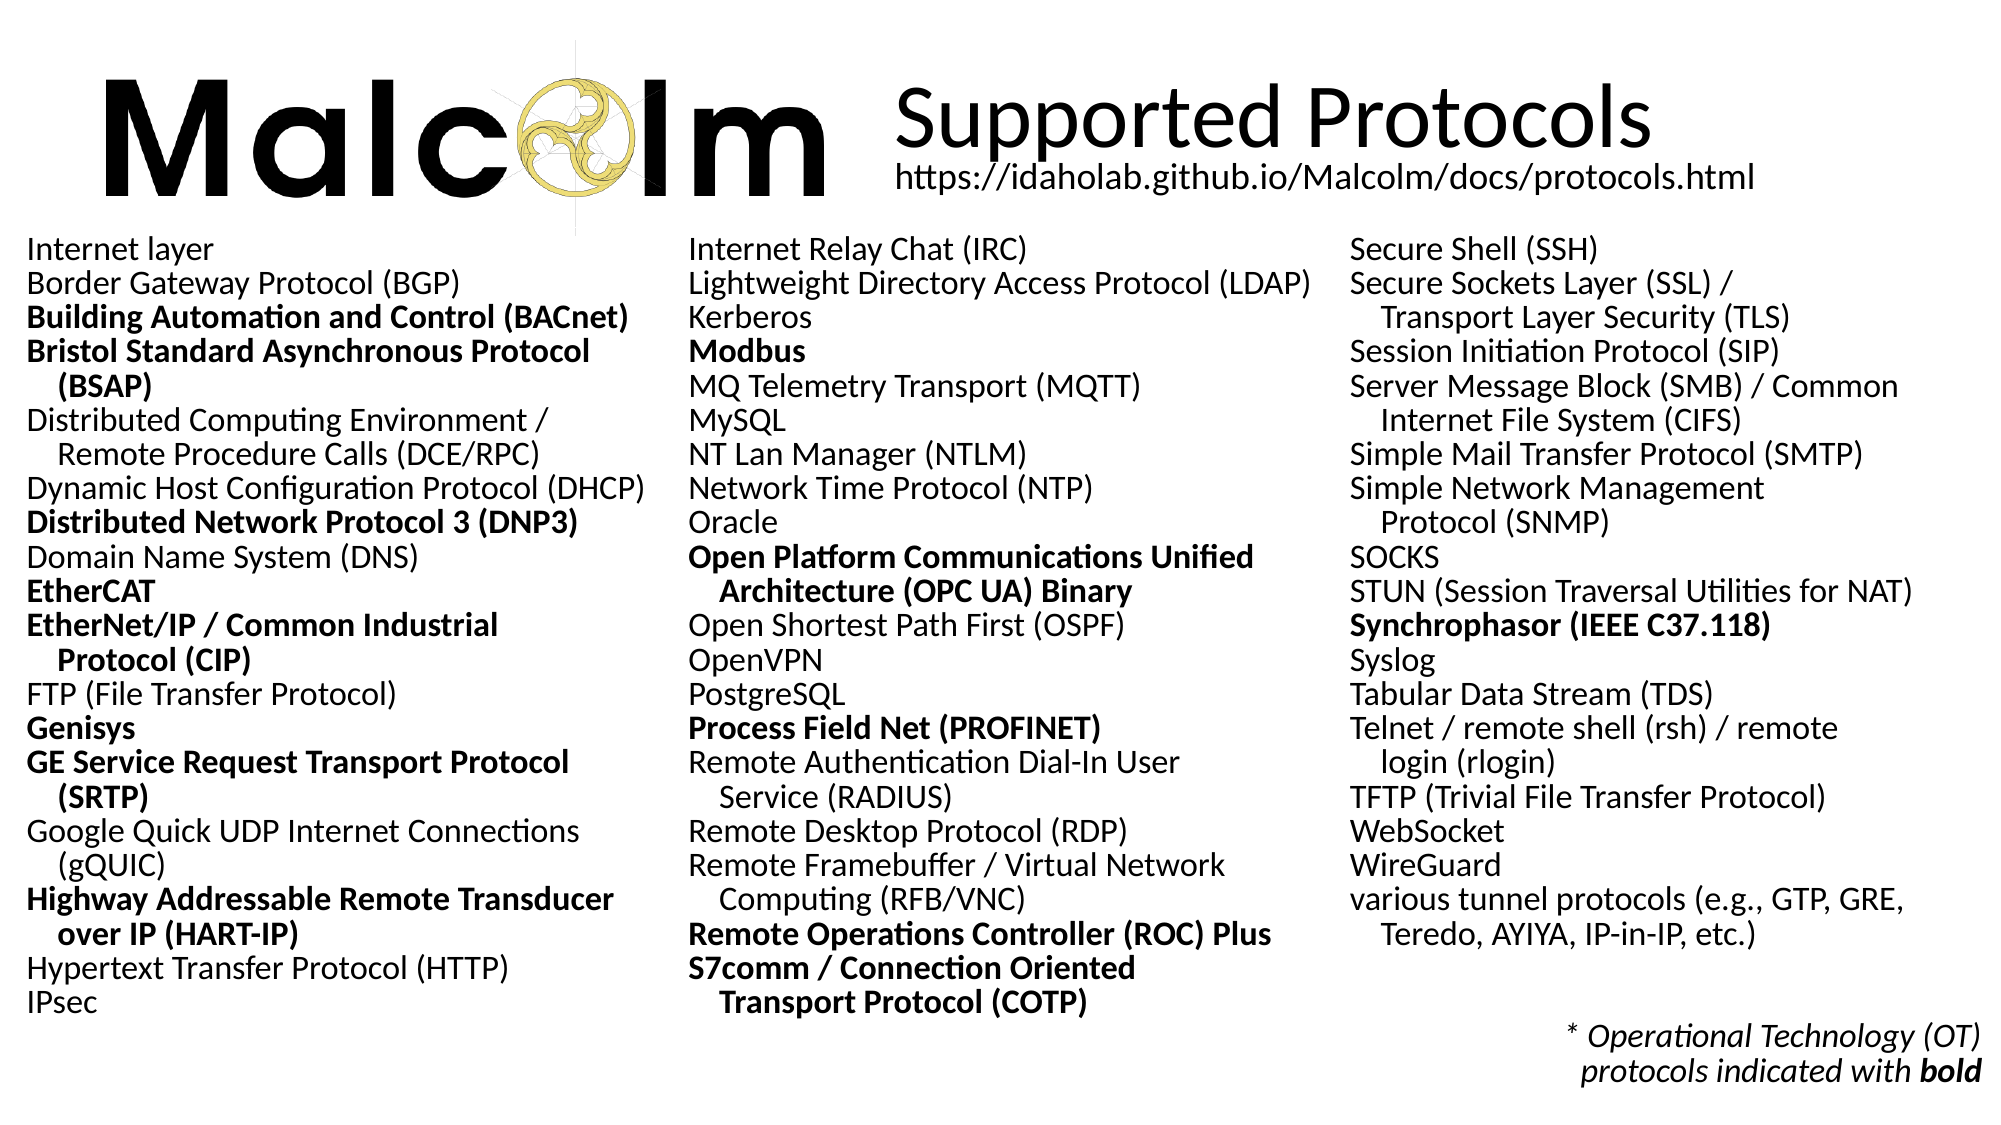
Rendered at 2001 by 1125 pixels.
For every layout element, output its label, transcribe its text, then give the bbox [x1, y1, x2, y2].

table_header Secure Shell (SSH) Secure Sockets Layer (SSL) / Transport Layer Security (TLS) Session Initiation Protocol (SIP) Server Message Block (SMB) / Common Internet File System (CIFS) Simple Mail Transfer Protocol (SMTP) Simple Network Management Protocol (SNMP) SOCKS STUN (Session Traversal Utilities for NAT) Synchrophasor (IEEE C37.118) Syslog Tabular Data Stream (TDS) Telnet / remote shell (rsh) / remote login (rlogin) TFTP (Trivial File Transfer Protocol) WebSocket WireGuard various tunnel protocols (e.g., GTP, GRE, Teredo, AYIYA, IP-in-IP, etc.) * Operational Technology (OT) protocols indicated with bold [1336, 228, 1997, 1125]
table_header Internet Relay Chat (IRC) Lightweight Directory Access Protocol (LDAP) Kerberos Modbus MQ Telemetry Transport (MQTT) MySQL NT Lan Manager (NTLM) Network Time Protocol (NTP) Oracle Open Platform Communications Unified Architecture (OPC UA) Binary Open Shortest Path First (OSPF) OpenVPN PostgreSQL Process Field Net (PROFINET) Remote Authentication Dial-In User Service (RADIUS) Remote Desktop Protocol (RDP) Remote Framebuffer / Virtual Network Computing (RFB/VNC) Remote Operations Controller (ROC) Plus S7comm / Connection Oriented Transport Protocol (COTP) [674, 228, 1335, 1125]
table_header Internet layer Border Gateway Protocol (BGP) Building Automation and Control (BACnet) Bristol Standard Asynchronous Protocol (BSAP) Distributed Computing Environment / Remote Procedure Calls (DCE/RPC) Dynamic Host Configuration Protocol (DHCP) Distributed Network Protocol 3 (DNP3) Domain Name System (DNS) EtherCAT EtherNet/IP / Common Industrial Protocol (CIP) FTP (File Transfer Protocol) Genisys GE Service Request Transport Protocol (SRTP) Google Quick UDP Internet Connections (gQUIC) Highway Addressable Remote Transducer over IP (HART-IP) Hypertext Transfer Protocol (HTTP) IPsec [13, 228, 673, 1125]
text_box https://idaholab.github.io/Malcolm/docs/protocols.html [879, 177, 1772, 205]
title Supported Protocols [879, 59, 1859, 177]
picture [106, 40, 824, 227]
